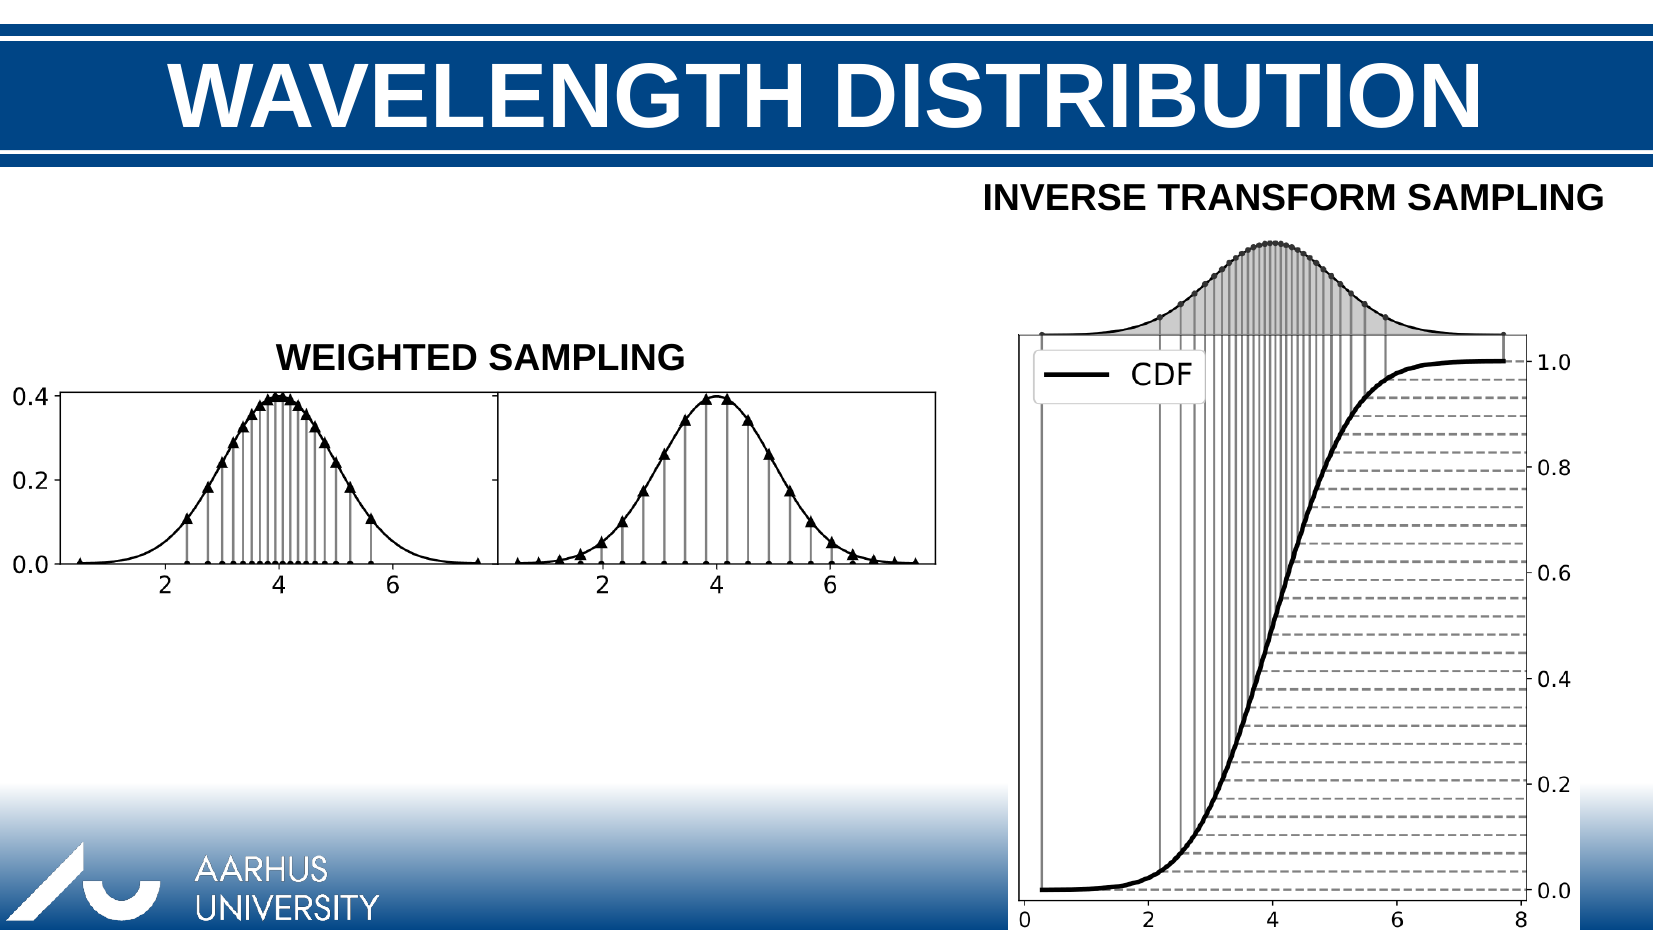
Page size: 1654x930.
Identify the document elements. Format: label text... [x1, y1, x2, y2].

text_box WEIGHTED SAMPLING [261, 328, 702, 386]
picture [1008, 231, 1580, 930]
picture [5, 841, 414, 928]
text_box INVERSE TRANSFORM SAMPLING [967, 169, 1621, 226]
picture [0, 374, 962, 602]
title WAVELENGTH DISTRIBUTION [0, 41, 1653, 151]
